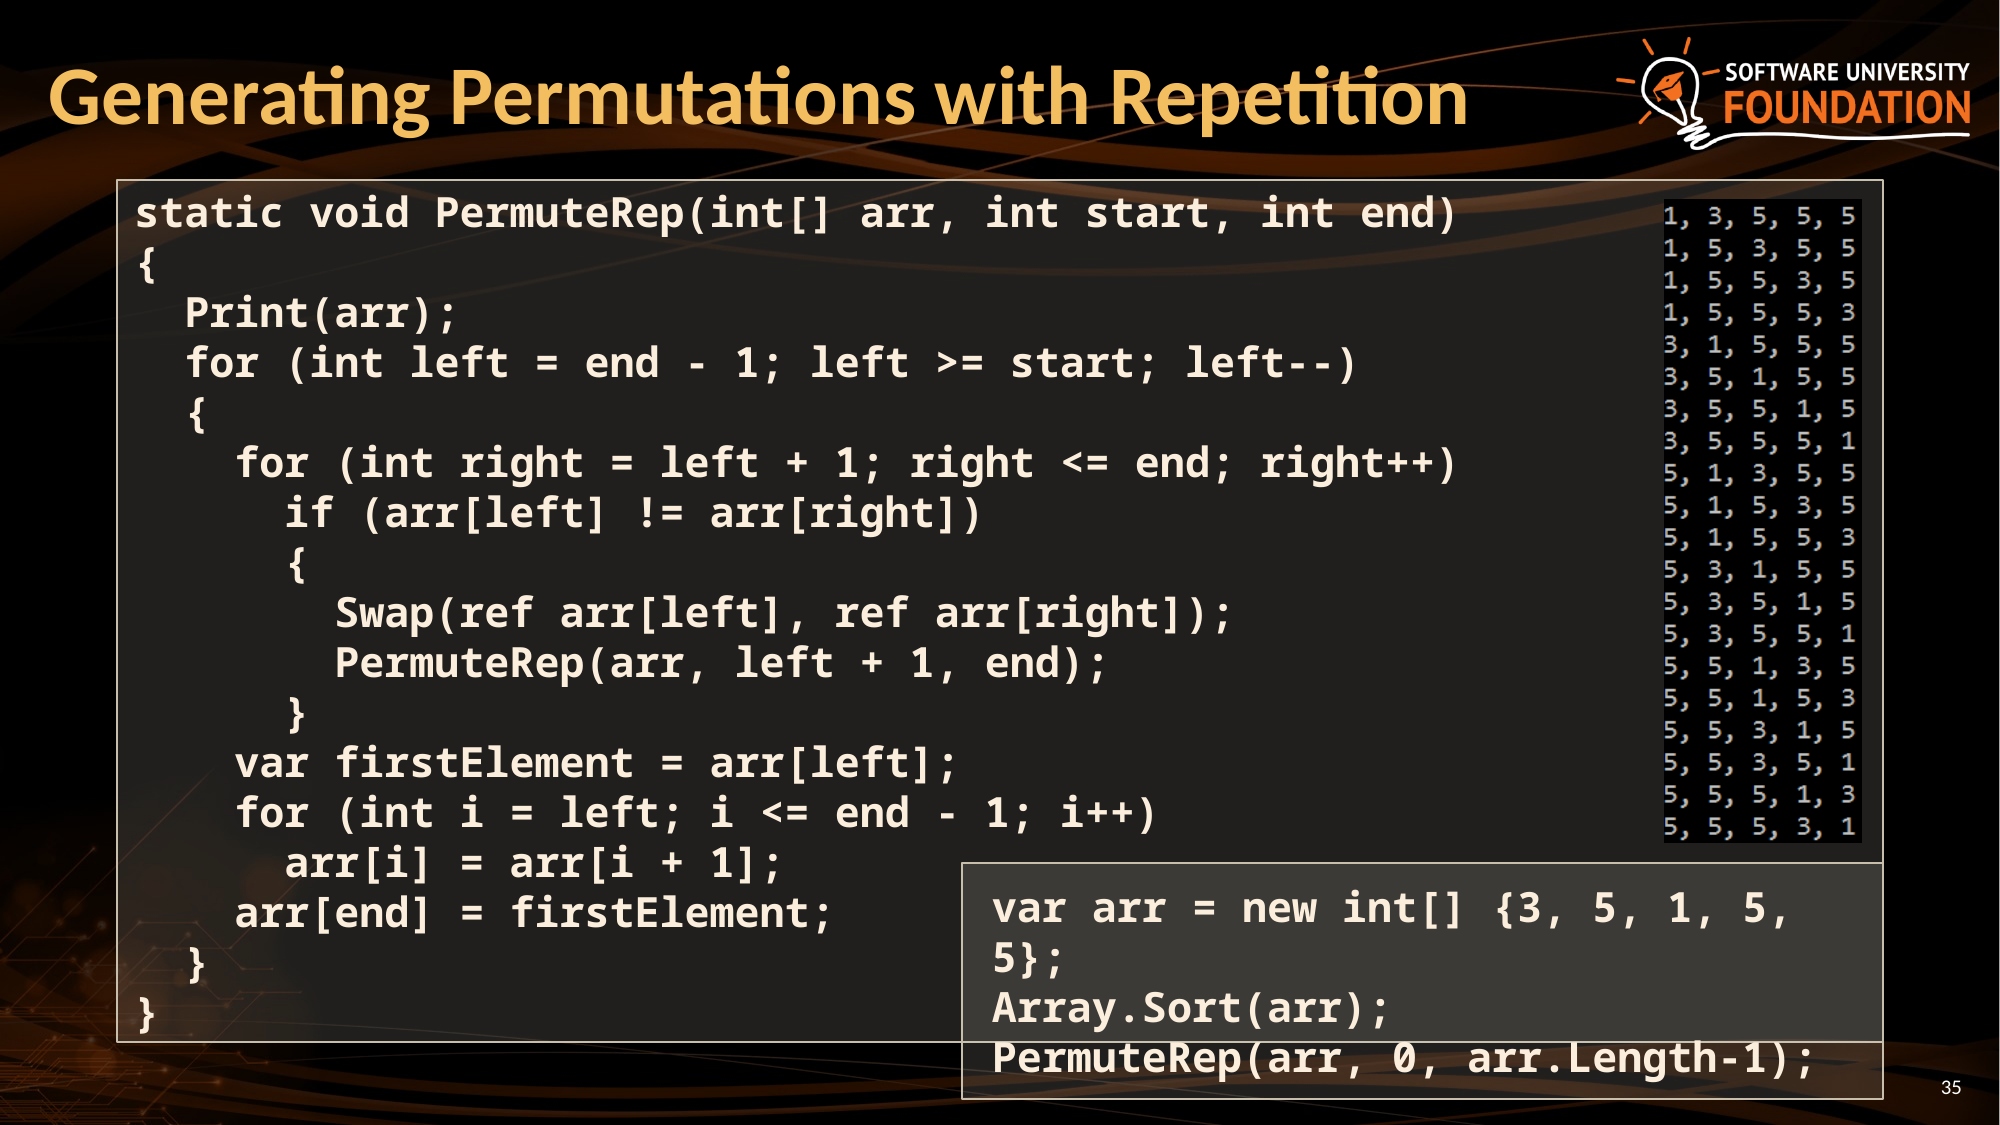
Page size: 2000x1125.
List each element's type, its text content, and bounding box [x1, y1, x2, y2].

text_box static void PermuteRep(int[] arr, int start, int end) { Print(arr); for (int left = end - 1; left >= start; left--) { for (int right = left + 1; right <= end; right++) if (arr[left] != arr[right]) { Swap(ref arr[left], ref arr[right]); PermuteRep(arr, left + 1, end); } var firstElement = arr[left]; for (int i = left; i <= end - 1; i++) arr[i] = arr[i + 1]; arr[end] = firstElement; } } [116, 180, 1883, 1043]
title Generating Permutations with Repetition [30, 6, 1602, 189]
picture [0, 0, 2000, 1125]
slide_number <number> [1897, 1070, 1968, 1103]
text_box var arr = new int[] {3, 5, 1, 5, 5}; Array.Sort(arr); PermuteRep(arr, 0, arr.Length-1); [962, 863, 1883, 1099]
